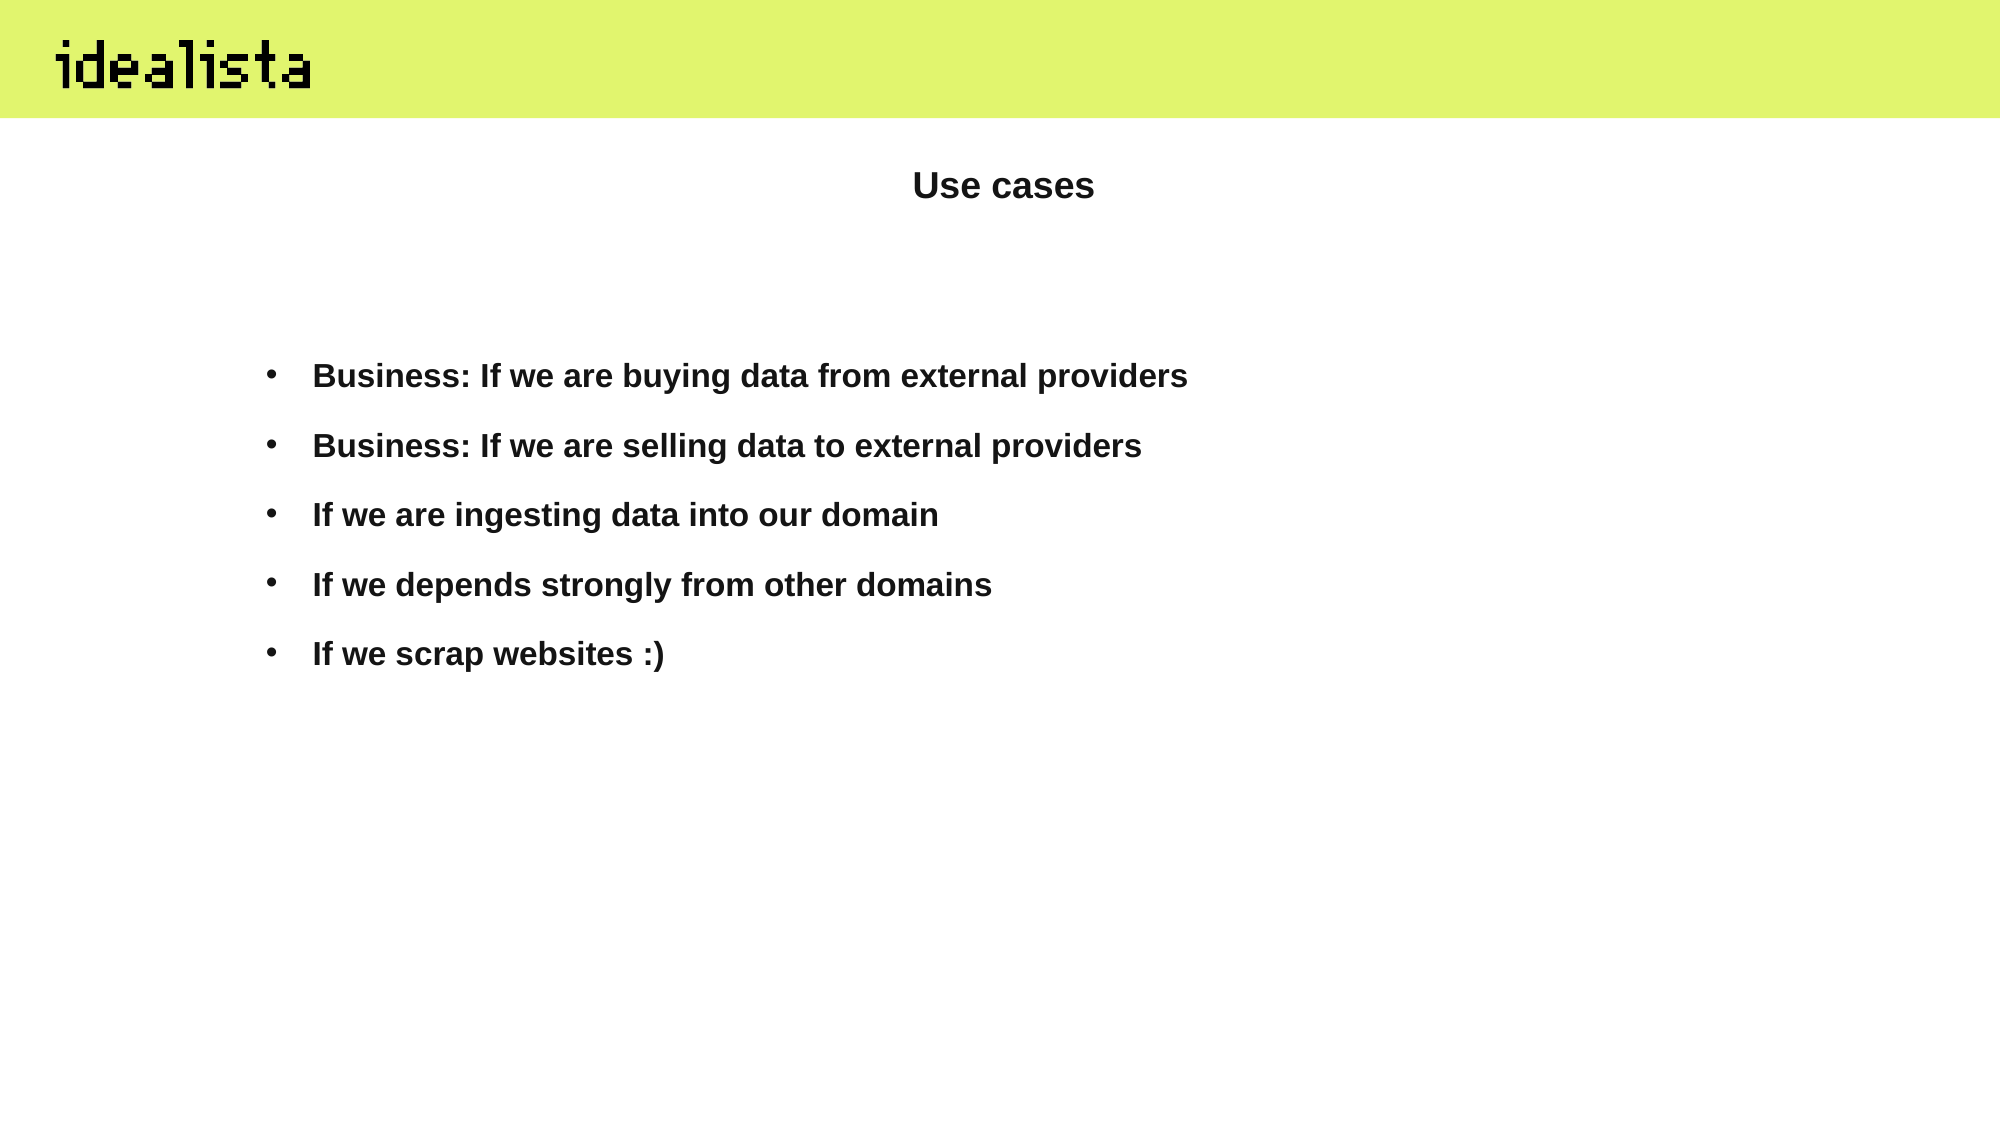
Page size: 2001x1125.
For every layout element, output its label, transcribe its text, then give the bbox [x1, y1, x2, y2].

title Use cases [620, 159, 1388, 207]
picture [53, 36, 318, 92]
list Business: If we are buying data from external providers Business: If we are selling data to external providers If we are ingesting data into our domain If we depends strongly from other domains If we scrap websites :) [265, 354, 1359, 718]
